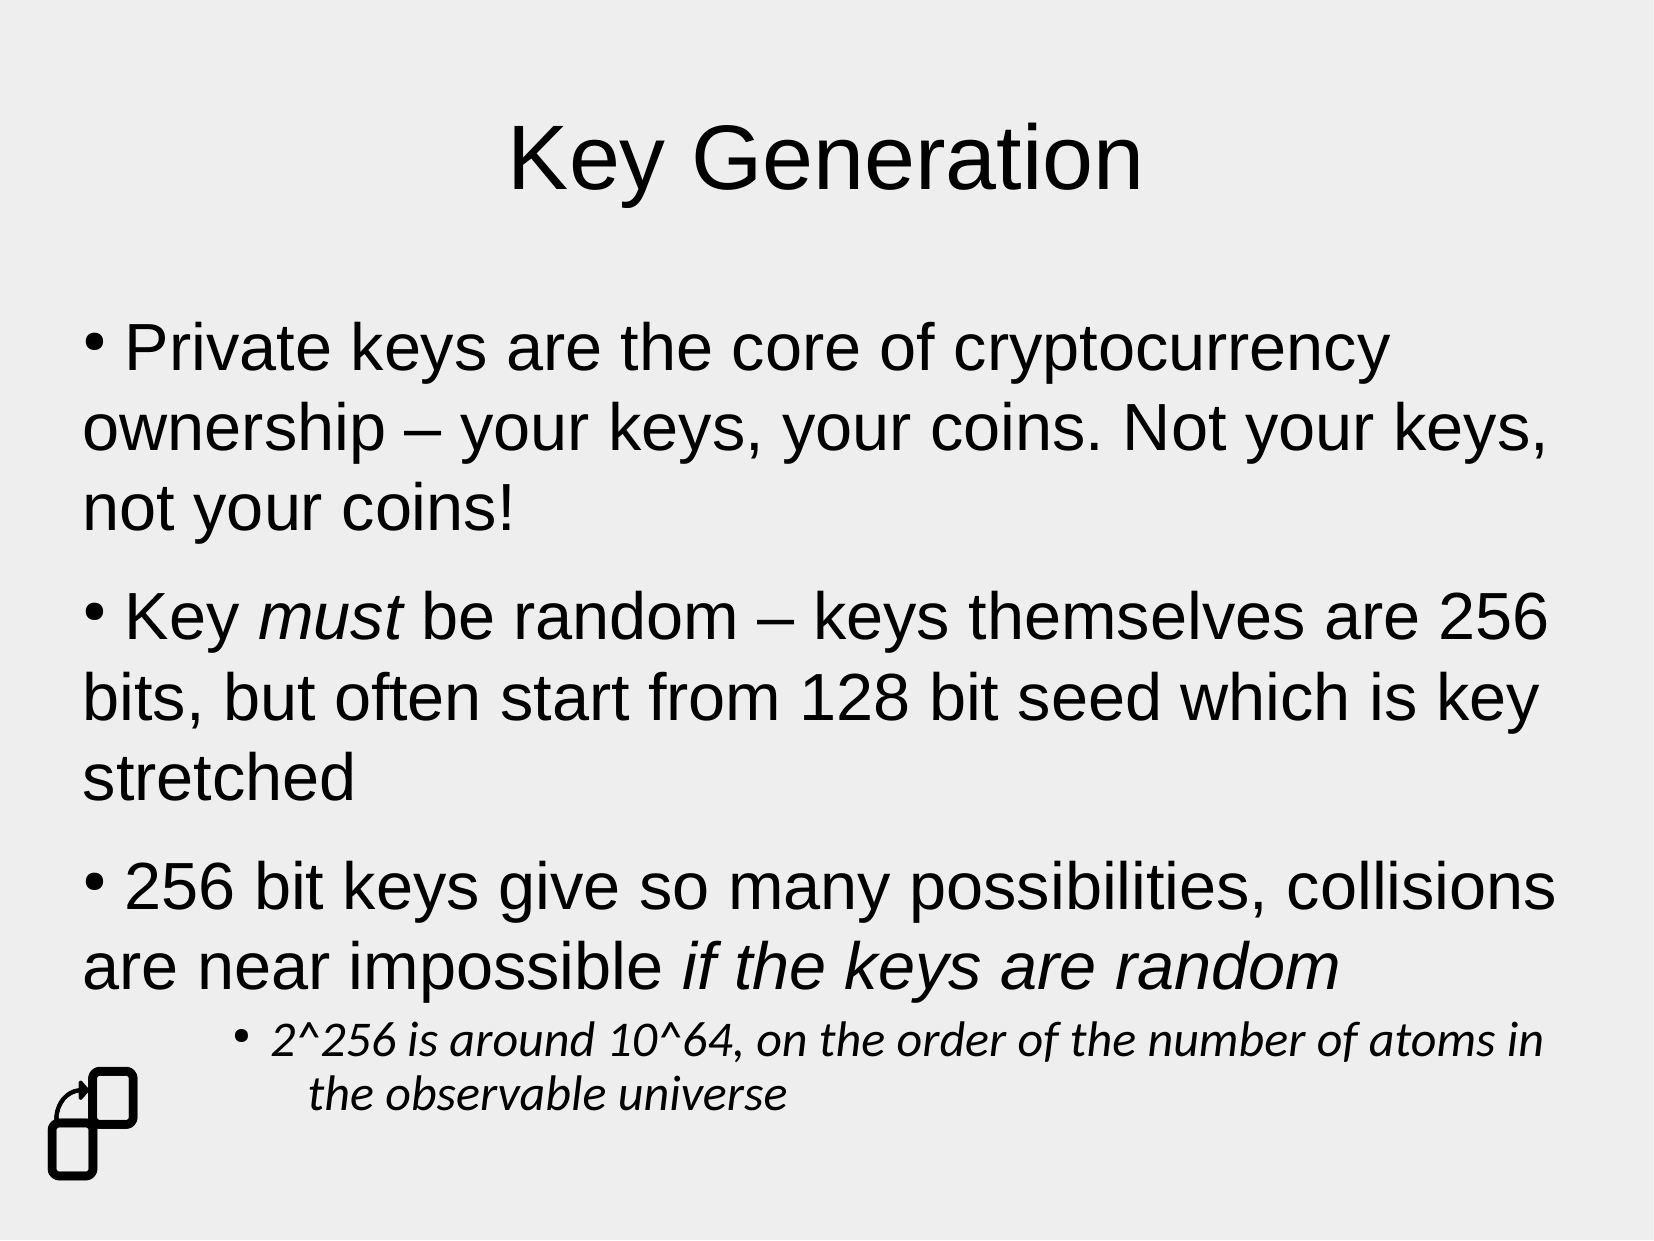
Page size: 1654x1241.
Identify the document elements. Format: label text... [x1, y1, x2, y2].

picture [30, 1062, 153, 1186]
list Private keys are the core of cryptocurrency ownership – your keys, your coins. Not your keys, not your coins! Key must be random – keys themselves are 256 bits, but often start from 128 bit seed which is key stretched 256 bit keys give so many possibilities, collisions are near impossible if the keys are random 2^256 is around 10^64, on the order of the number of atoms in the observable universe [82, 303, 1571, 1143]
title Key Generation [82, 97, 1571, 209]
